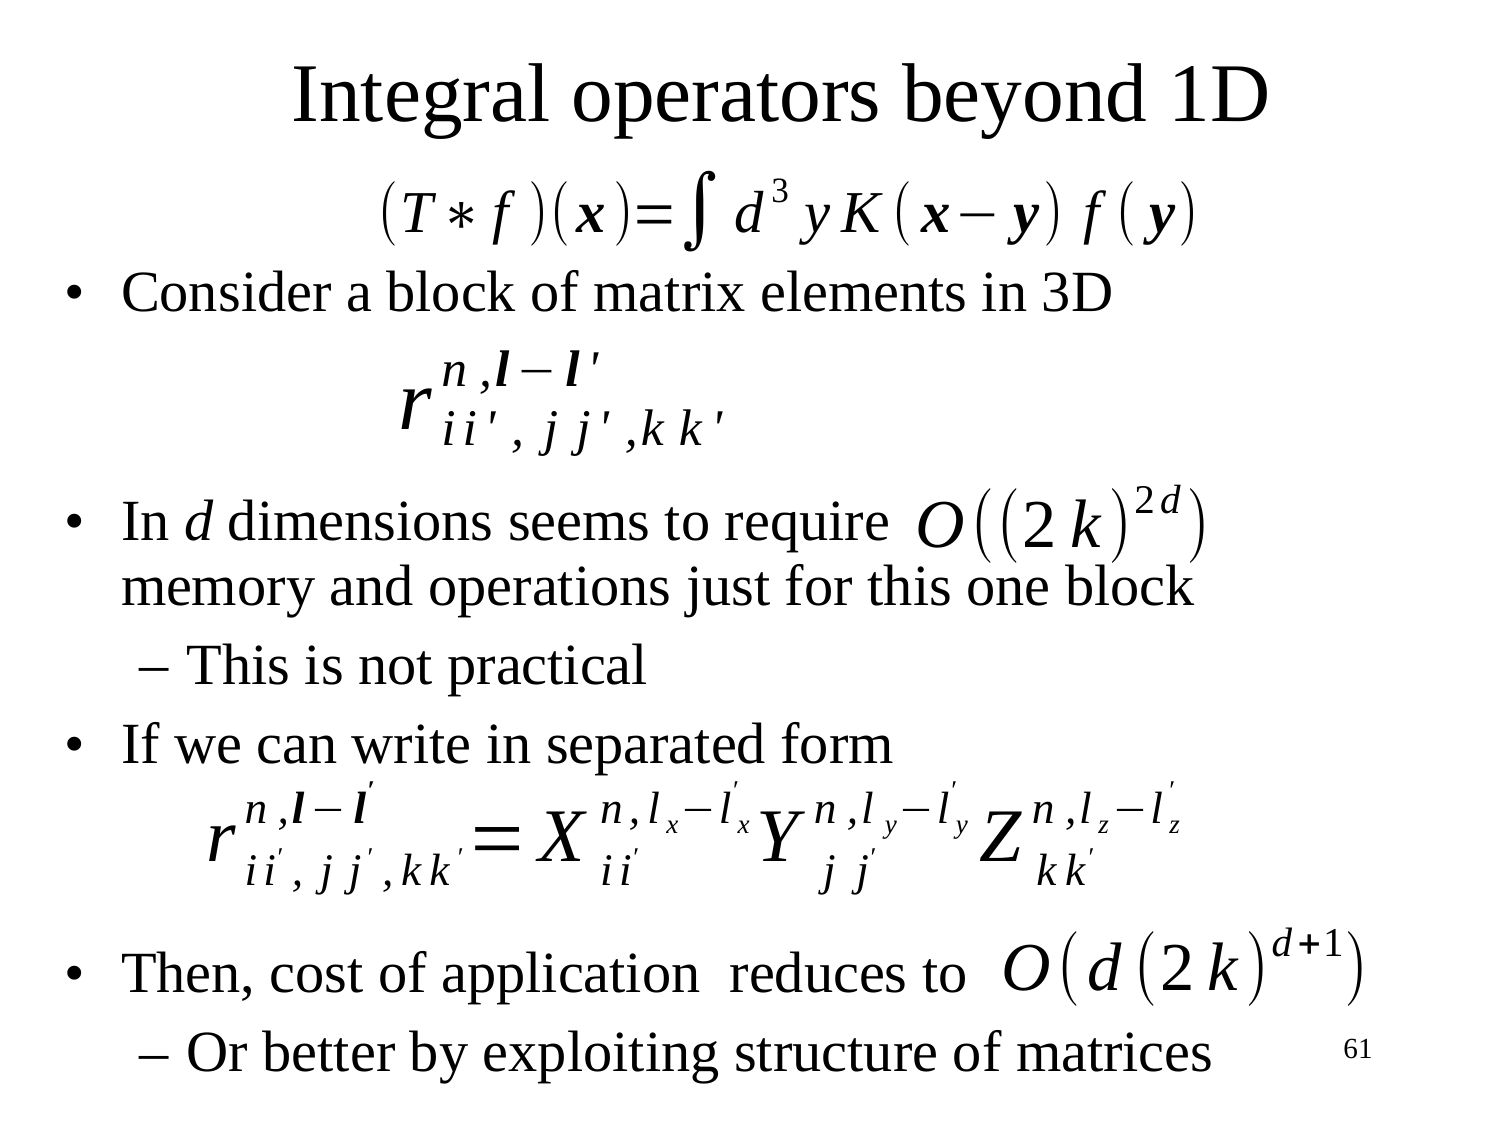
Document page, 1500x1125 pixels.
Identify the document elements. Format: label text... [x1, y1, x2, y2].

chart [187, 776, 1201, 897]
chart [984, 917, 1386, 1008]
chart [898, 474, 1227, 565]
list Consider a block of matrix elements in 3D In d dimensions seems to require memory and operations just for this one block This is not practical If we can write in separated form Then, cost of application reduces to Or better by exploiting structure of matrices [50, 251, 1463, 1125]
chart [376, 337, 751, 458]
chart [363, 165, 1215, 256]
title Integral operators beyond 1D [62, 0, 1500, 188]
